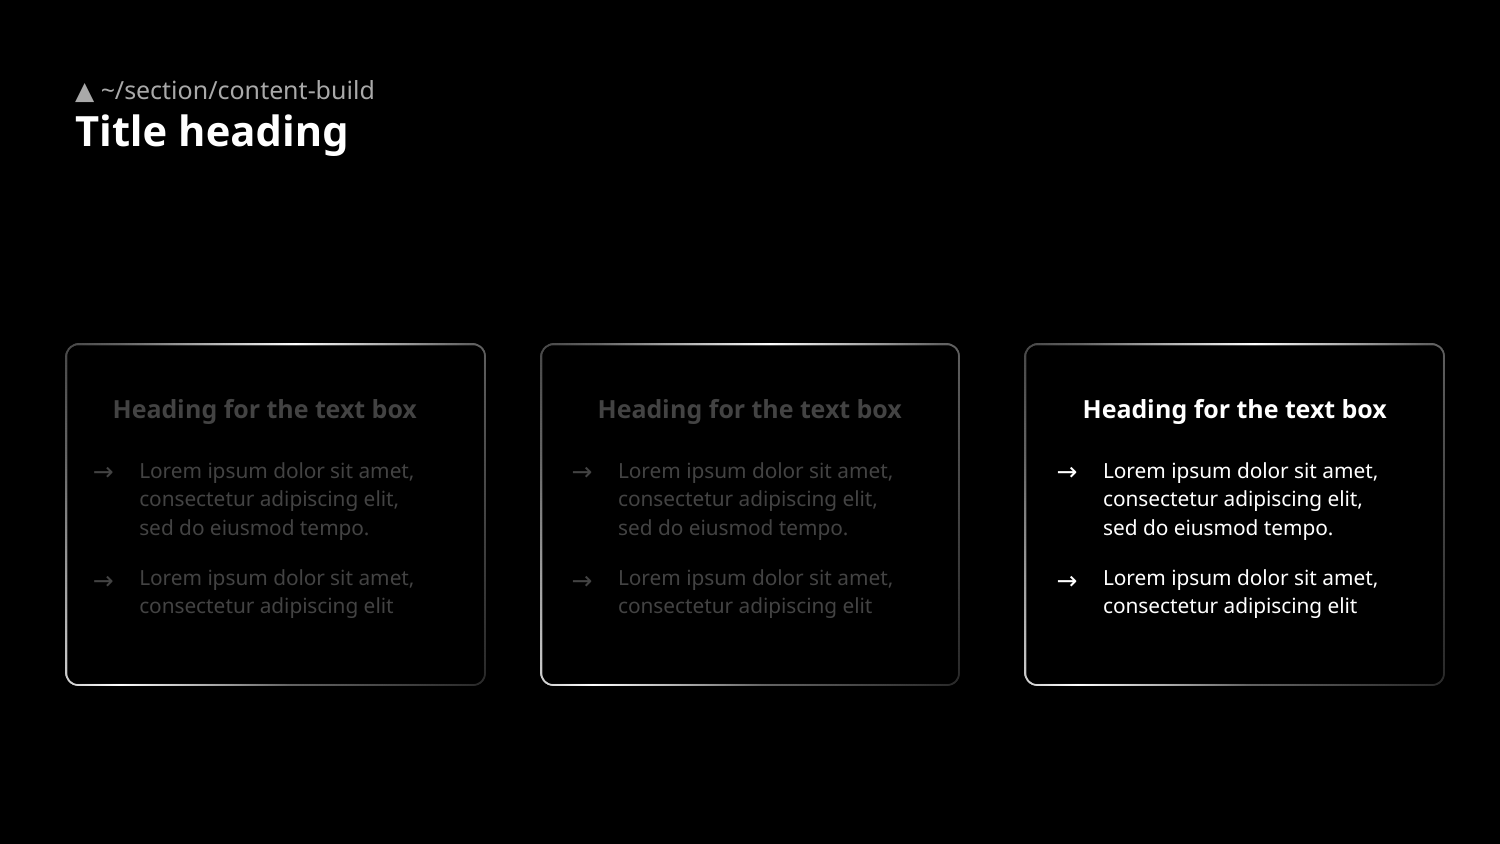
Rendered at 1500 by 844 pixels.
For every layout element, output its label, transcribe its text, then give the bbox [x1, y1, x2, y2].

text_box Heading for the text box [577, 393, 923, 424]
picture [65, 343, 486, 686]
text_box → [1056, 450, 1091, 486]
text_box Lorem ipsum dolor sit amet, consectetur adipiscing elit, sed do eiusmod tempo. Lorem ipsum dolor sit amet, consectetur adipiscing elit [139, 453, 425, 617]
text_box → [571, 560, 606, 595]
text_box ▲ ~/section/content-build [75, 75, 568, 106]
text_box Title heading [74, 105, 637, 156]
picture [1024, 343, 1445, 686]
text_box Heading for the text box [92, 393, 438, 424]
text_box Heading for the text box [1050, 393, 1420, 424]
text_box → [93, 560, 127, 595]
text_box → [1056, 560, 1091, 595]
picture [540, 343, 960, 686]
text_box Lorem ipsum dolor sit amet, consectetur adipiscing elit, sed do eiusmod tempo. Lorem ipsum dolor sit amet, consectetur adipiscing elit [1103, 453, 1389, 617]
text_box → [571, 450, 606, 486]
text_box → [93, 450, 127, 486]
text_box Lorem ipsum dolor sit amet, consectetur adipiscing elit, sed do eiusmod tempo. Lorem ipsum dolor sit amet, consectetur adipiscing elit [618, 453, 904, 617]
